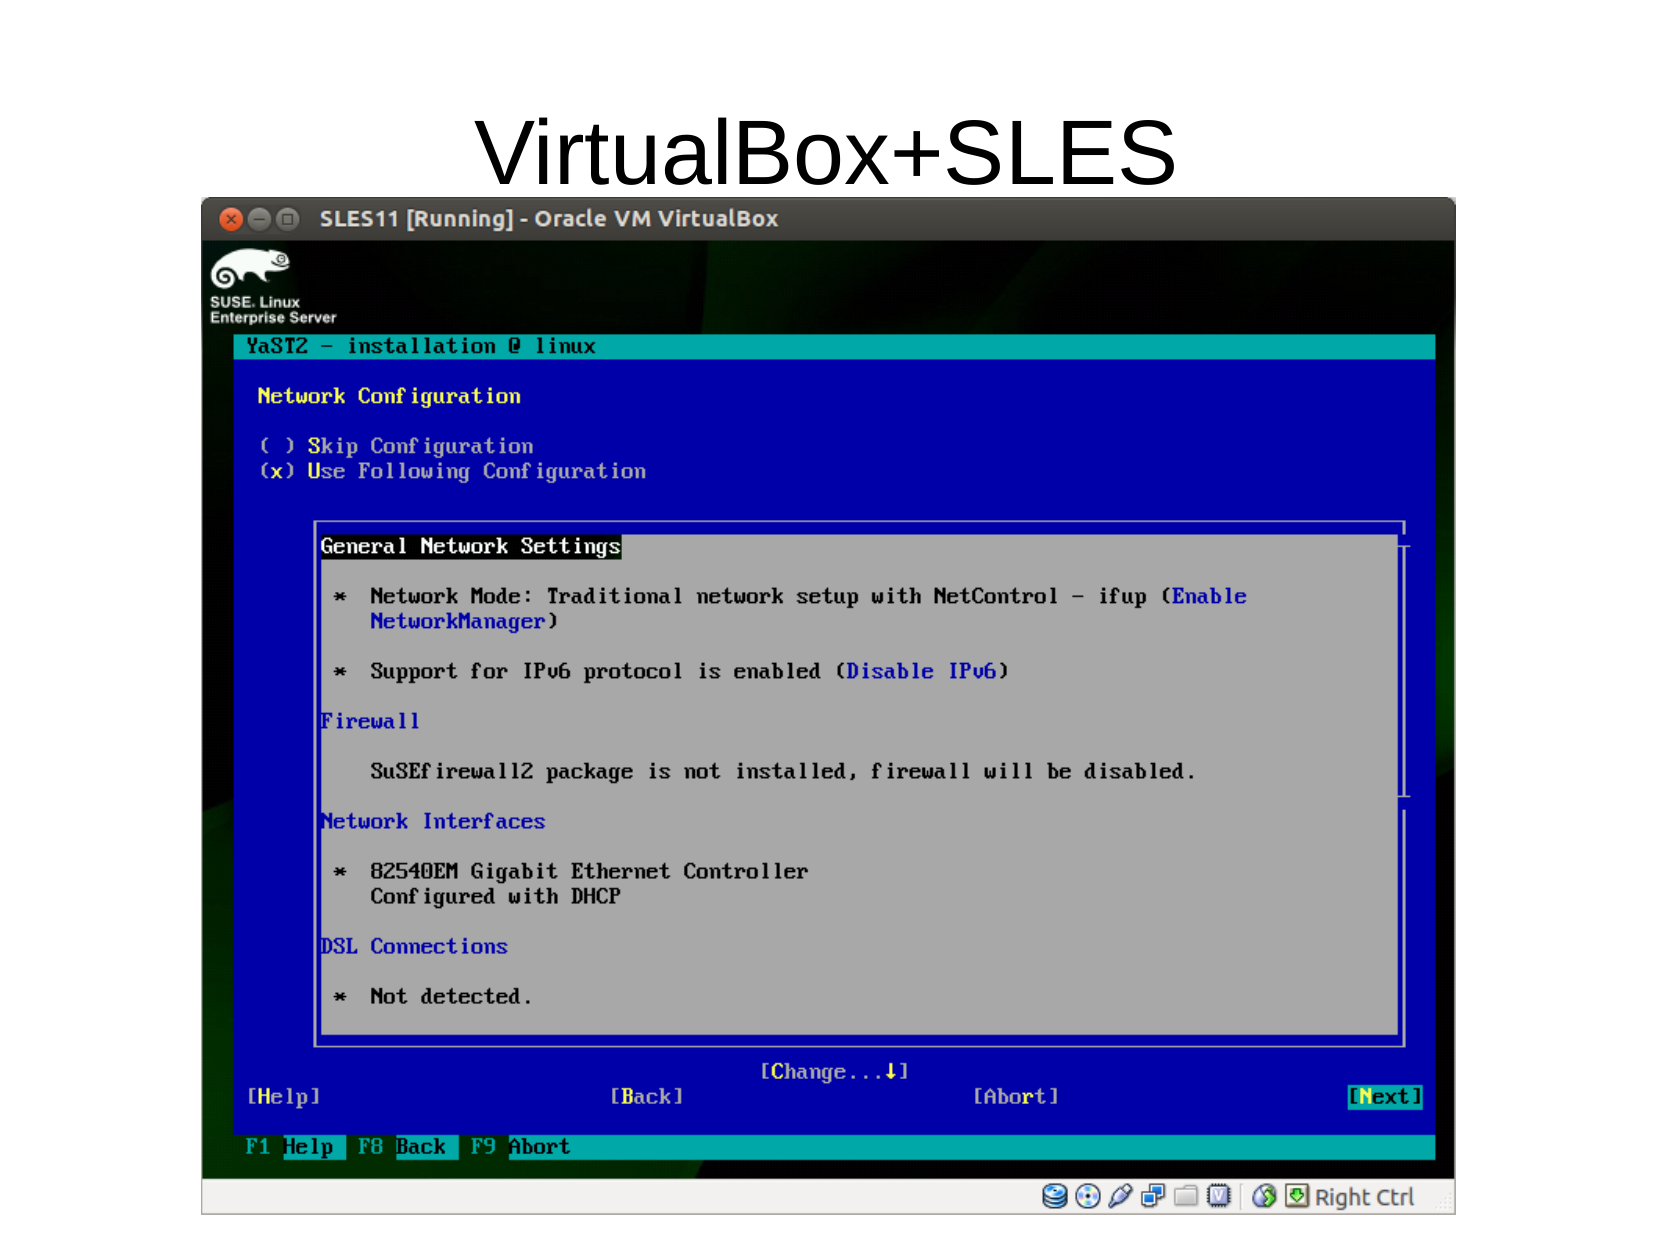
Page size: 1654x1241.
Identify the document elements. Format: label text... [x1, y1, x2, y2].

picture [201, 197, 1456, 1216]
title VirtualBox+SLES [82, 49, 1571, 257]
